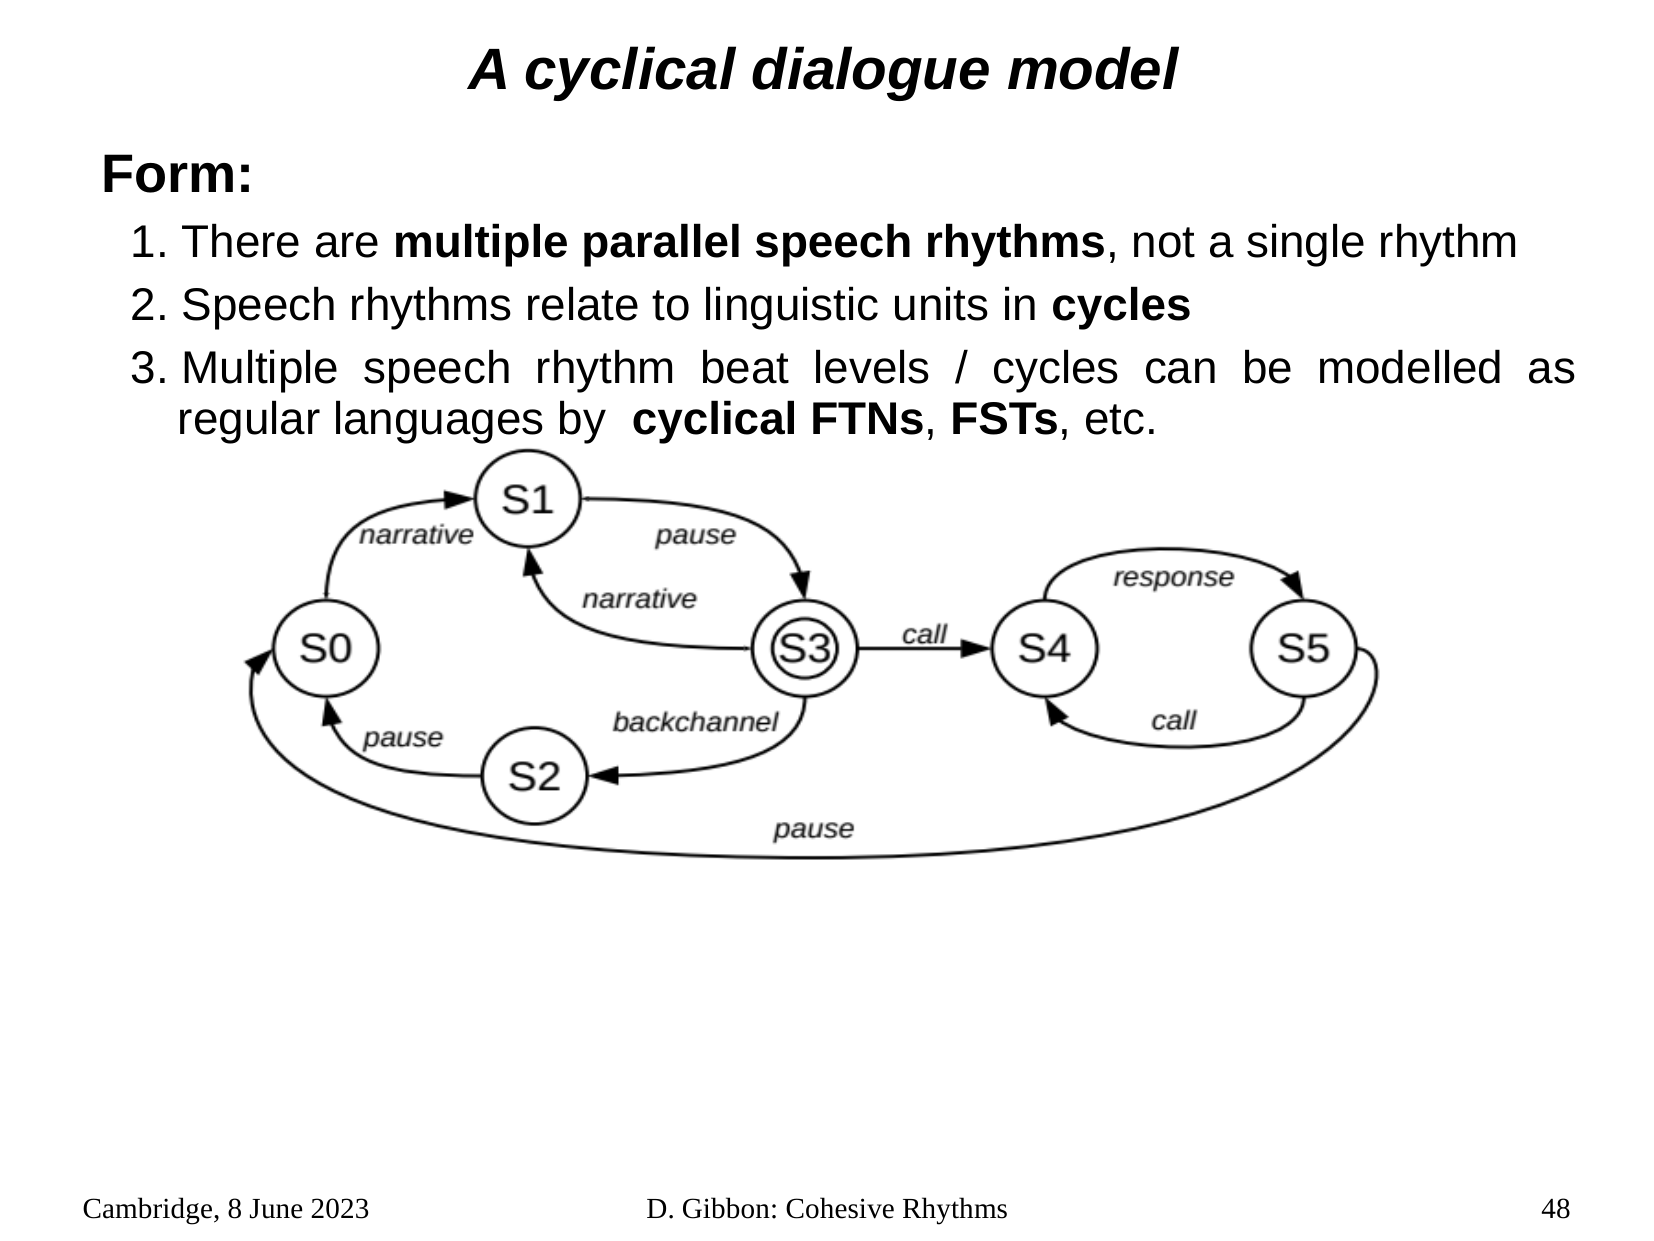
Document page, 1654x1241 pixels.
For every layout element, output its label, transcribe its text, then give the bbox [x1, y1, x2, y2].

text_box Form: There are multiple parallel speech rhythms, not a single rhythm Speech rhythms relate to linguistic units in cycles Multiple speech rhythm beat levels / cycles can be modelled as regular languages by cyclical FTNs, FSTs, etc. [86, 135, 1593, 455]
picture [220, 455, 1402, 898]
title A cyclical dialogue model [11, 19, 1636, 119]
